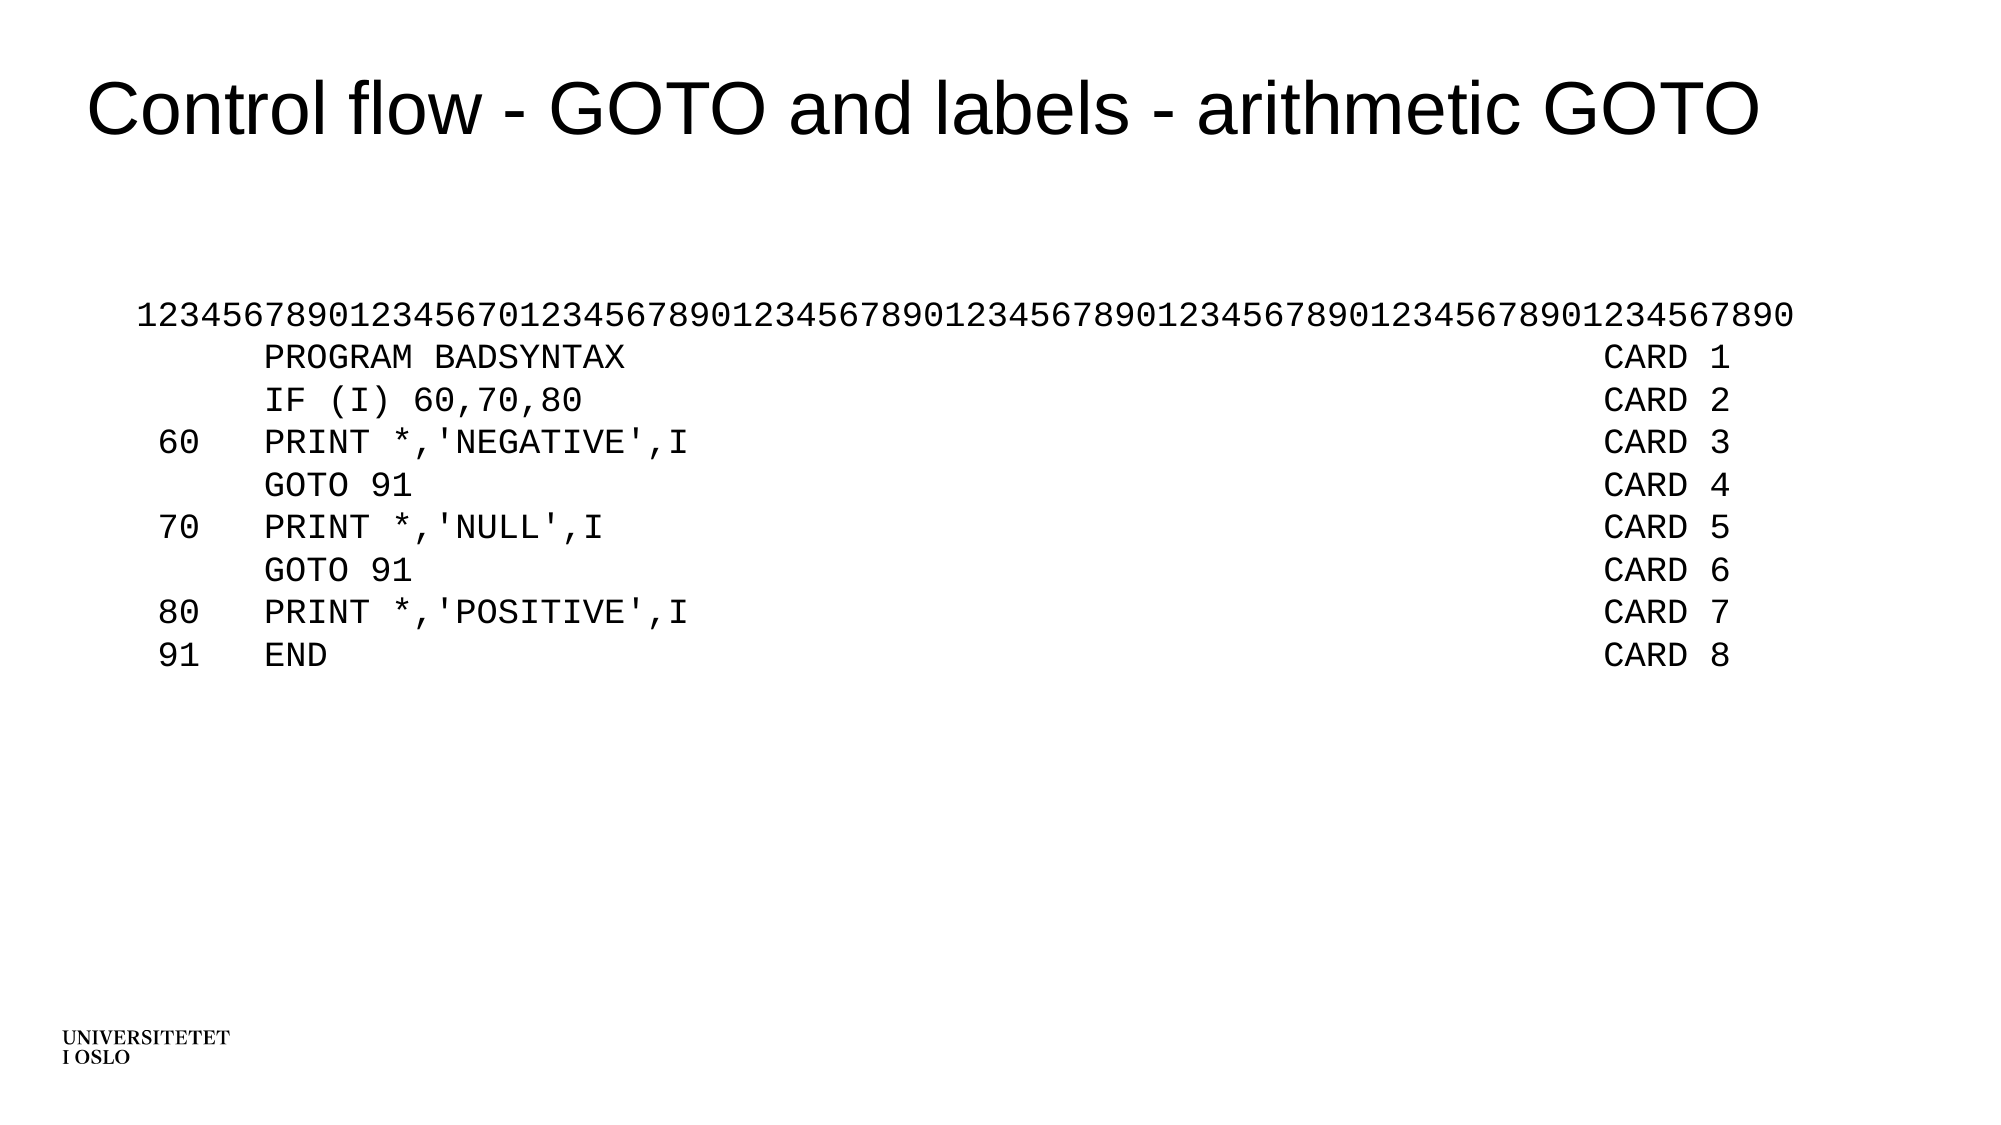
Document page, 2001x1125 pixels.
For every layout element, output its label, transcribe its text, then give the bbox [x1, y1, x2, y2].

picture [62, 1030, 230, 1064]
list 123456789012345670123456789012345678901234567890123456789012345678901234567890 PROGRAM BADSYNTAX CARD 1 IF (I) 60,70,80 CARD 2 60 PRINT *,'NEGATIVE',I CARD 3 GOTO 91 CARD 4 70 PRINT *,'NULL',I CARD 5 GOTO 91 CARD 6 80 PRINT *,'POSITIVE',I CARD 7 91 END CARD 8 [136, 290, 1862, 1000]
title Control flow - GOTO and labels - arithmetic GOTO [86, 59, 1812, 271]
